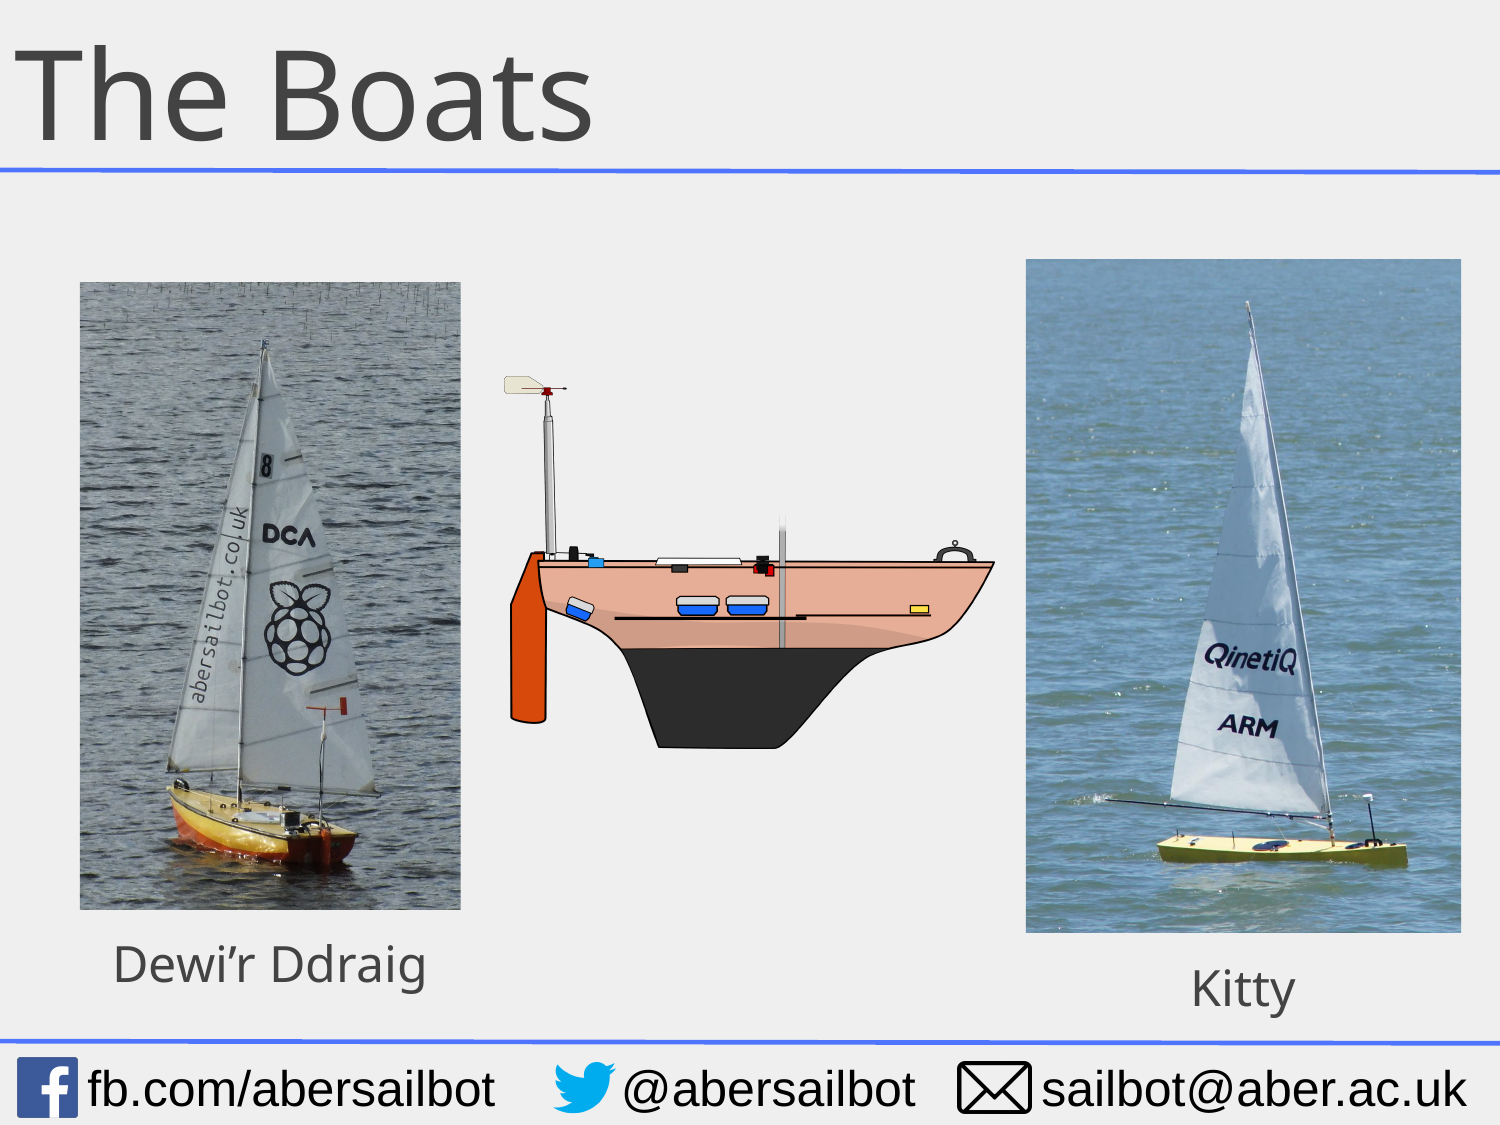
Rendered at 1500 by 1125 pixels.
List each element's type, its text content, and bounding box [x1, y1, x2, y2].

text_box The Boats [0, 173, 1500, 182]
text_box fb.com/abersailbot @abersailbot sailbot@aber.ac.uk [0, 1044, 1500, 1125]
text_box Dewi’r Ddraig [79, 909, 461, 1016]
picture [1025, 259, 1462, 933]
picture [504, 376, 995, 749]
picture [79, 282, 461, 909]
text_box Kitty [1053, 933, 1434, 1040]
text_box The Boats [0, 0, 1500, 169]
picture [16, 1056, 79, 1119]
picture [957, 1061, 1032, 1115]
picture [553, 1056, 616, 1119]
